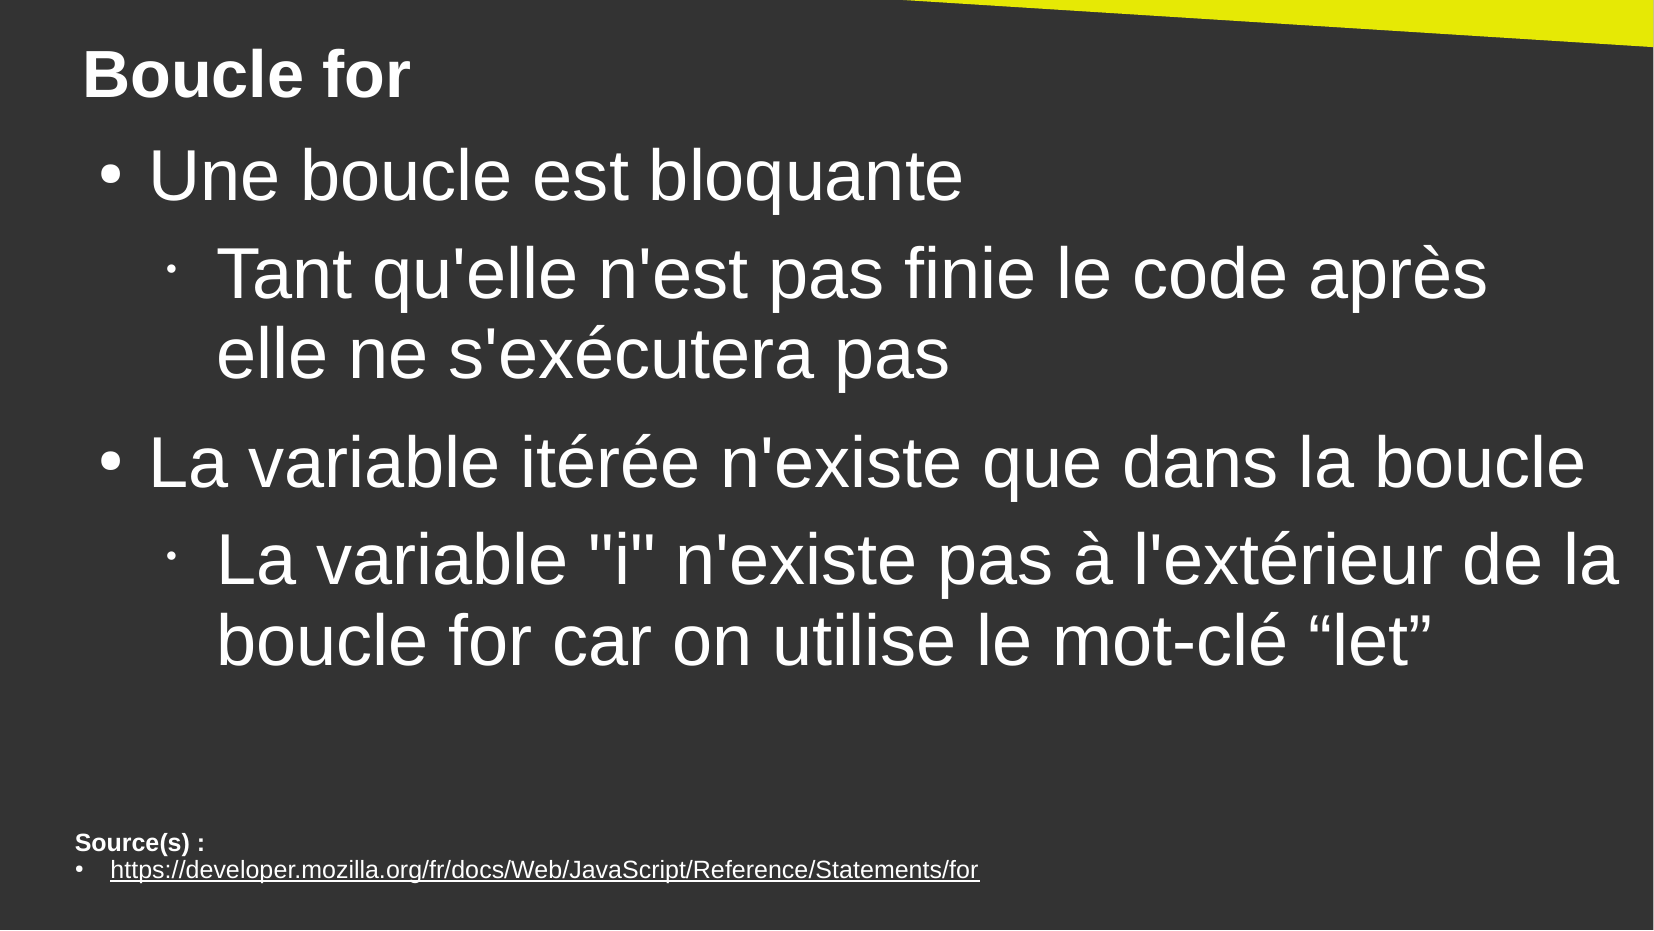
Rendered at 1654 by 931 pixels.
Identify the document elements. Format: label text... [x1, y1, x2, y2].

text_box Source(s) : https://developer.mozilla.org/fr/docs/Web/JavaScript/Reference/Statements/for [60, 820, 1583, 892]
text_box [903, 0, 1654, 48]
list Une boucle est bloquante Tant qu'elle n'est pas finie le code après elle ne s'exécutera pas La variable itérée n'existe que dans la boucle La variable "i" n'existe pas à l'extérieur de la boucle for car on utilise le mot-clé “let” [80, 135, 1620, 745]
title Boucle for [82, 37, 1571, 114]
